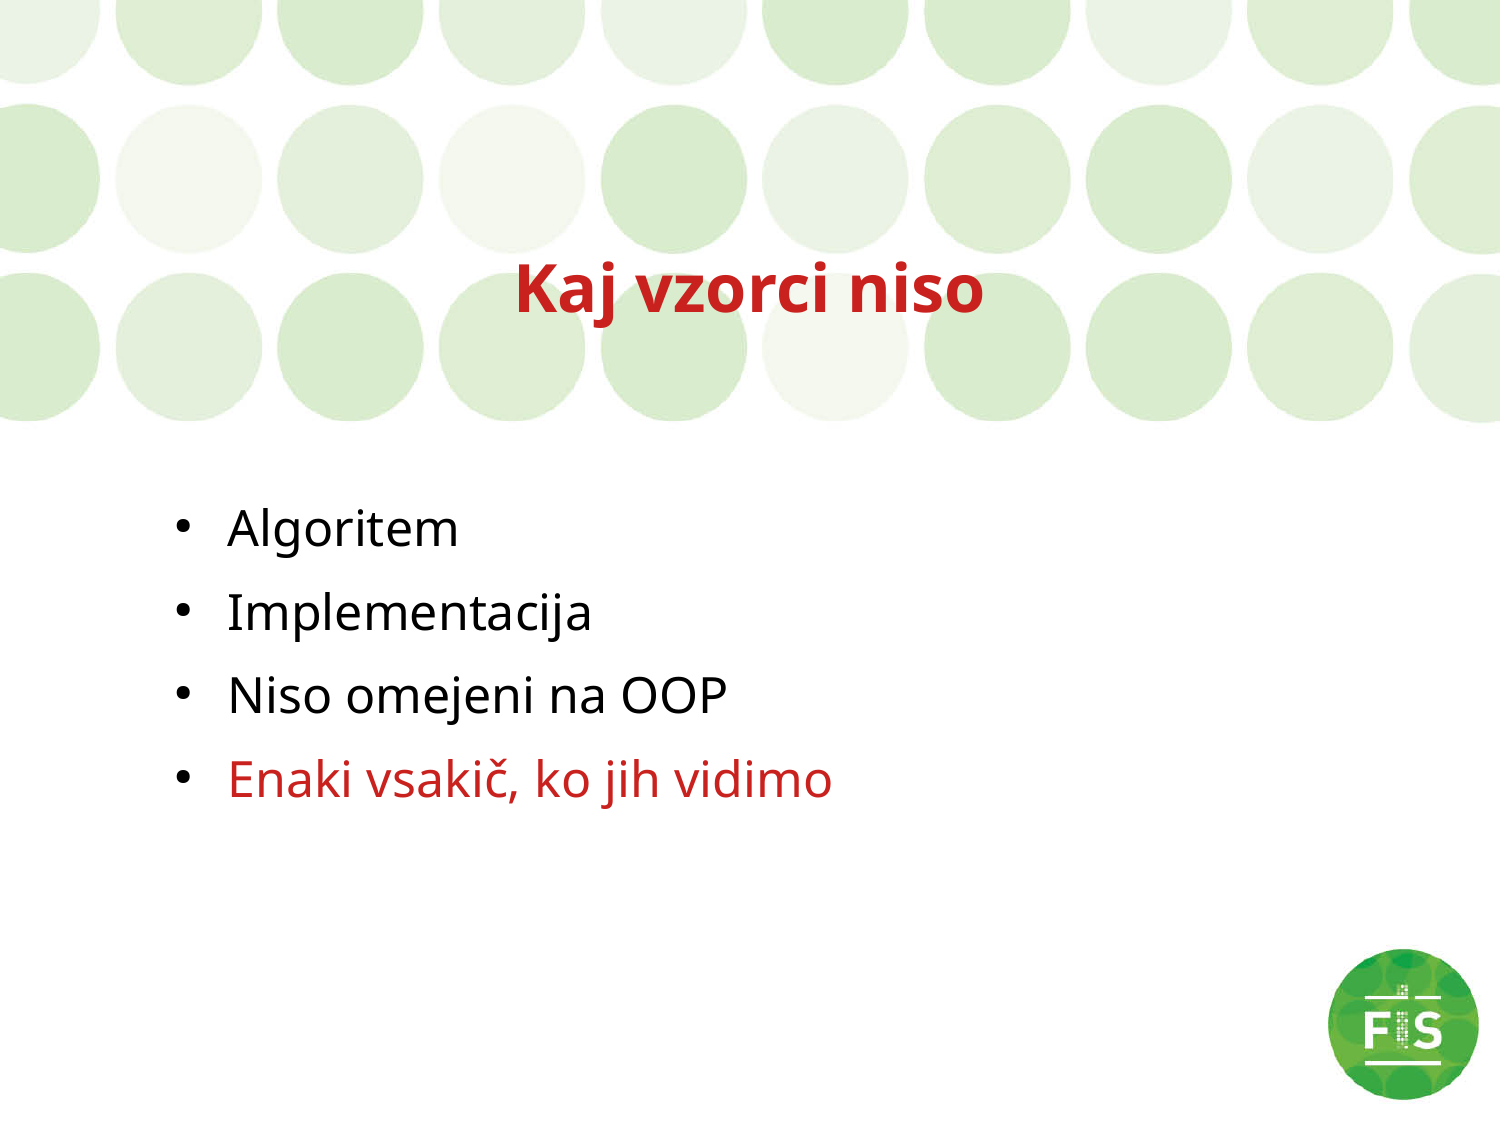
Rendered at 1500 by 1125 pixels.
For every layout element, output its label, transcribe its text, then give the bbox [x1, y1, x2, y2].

list Algoritem Implementacija Niso omejeni na OOP Enaki vsakič, ko jih vidimo [141, 496, 1347, 1052]
title Kaj vzorci niso [75, 248, 1425, 473]
picture [0, 0, 1500, 1125]
